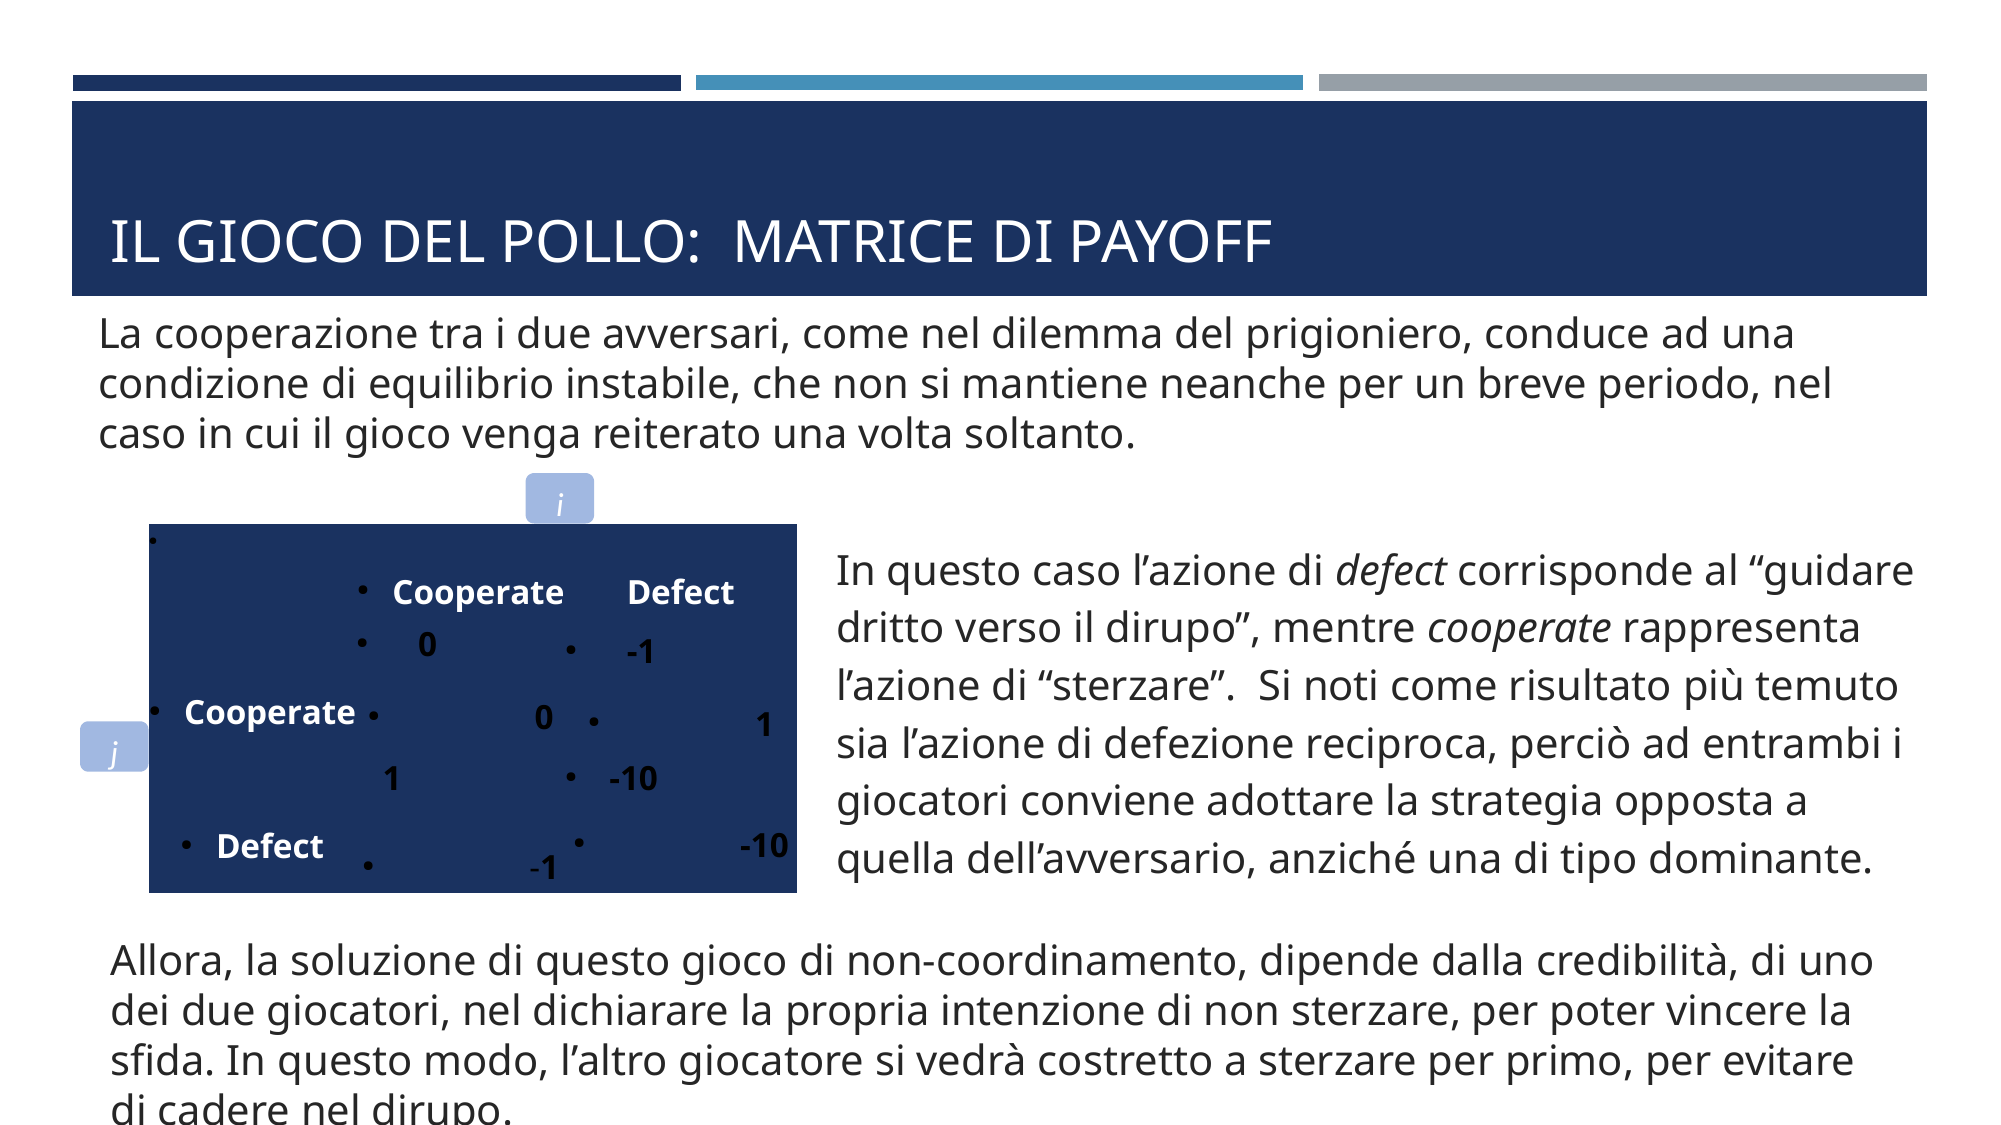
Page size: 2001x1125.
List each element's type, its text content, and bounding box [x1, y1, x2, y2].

table_cell -1 1 [565, 621, 797, 755]
table_cell 0 0 [356, 621, 565, 755]
text_box Allora, la soluzione di questo gioco di non-coordinamento, dipende dalla credibilità, di uno dei due giocatori, nel dichiarare la propria intenzione di non sterzare, per poter vincere la sfida. In questo modo, l’altro giocatore si vedrà costretto a sterzare per primo, per evitare di cadere nel dirupo. [95, 926, 1905, 1094]
table_cell -10 -10 [565, 755, 797, 893]
table_header Cooperate [356, 524, 565, 621]
table_header Defect [565, 524, 797, 621]
title Il gioco del pollo: matrice di payoff [95, 115, 1905, 282]
text_box La cooperazione tra i due avversari, come nel dilemma del prigioniero, conduce ad una condizione di equilibrio instabile, che non si mantiene neanche per un breve periodo, nel caso in cui il gioco venga reiterato una volta soltanto. [83, 299, 1917, 467]
text_box j [80, 721, 149, 772]
table_cell Cooperate [149, 621, 356, 755]
list In questo caso l’azione di defect corrisponde al “guidare dritto verso il dirupo”, mentre cooperate rappresenta l’azione di “sterzare”. Si noti come risultato più temuto sia l’azione di defezione reciproca, perciò ad entrambi i giocatori conviene adottare la strategia opposta a quella dell’avversario, anziché una di tipo dominante. [821, 524, 1943, 894]
table_header [149, 524, 356, 621]
text_box i [525, 473, 595, 524]
table_cell Defect [149, 755, 356, 893]
table_cell 1 -1 [356, 755, 565, 893]
